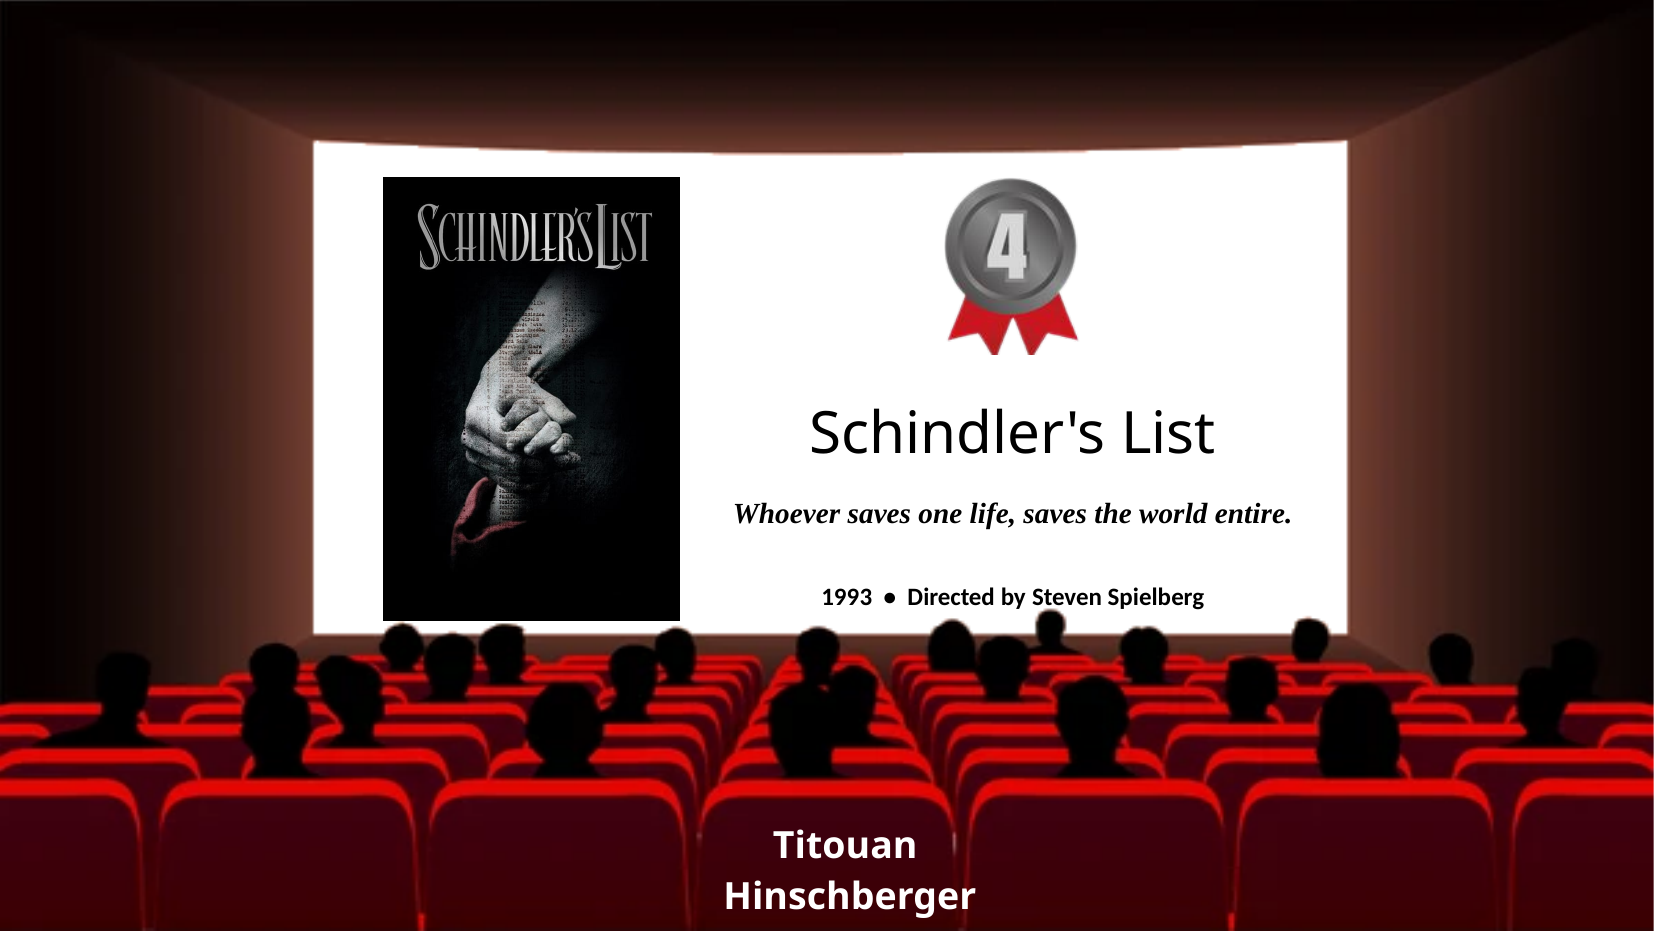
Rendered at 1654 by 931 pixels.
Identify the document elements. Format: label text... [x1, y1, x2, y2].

text_box Whoever saves one life, saves the world entire. [685, 490, 1341, 538]
text_box 1993 • Directed by Steven Spielberg [679, 579, 1347, 619]
picture [0, 0, 1654, 931]
text_box Schindler's List [685, 383, 1341, 470]
